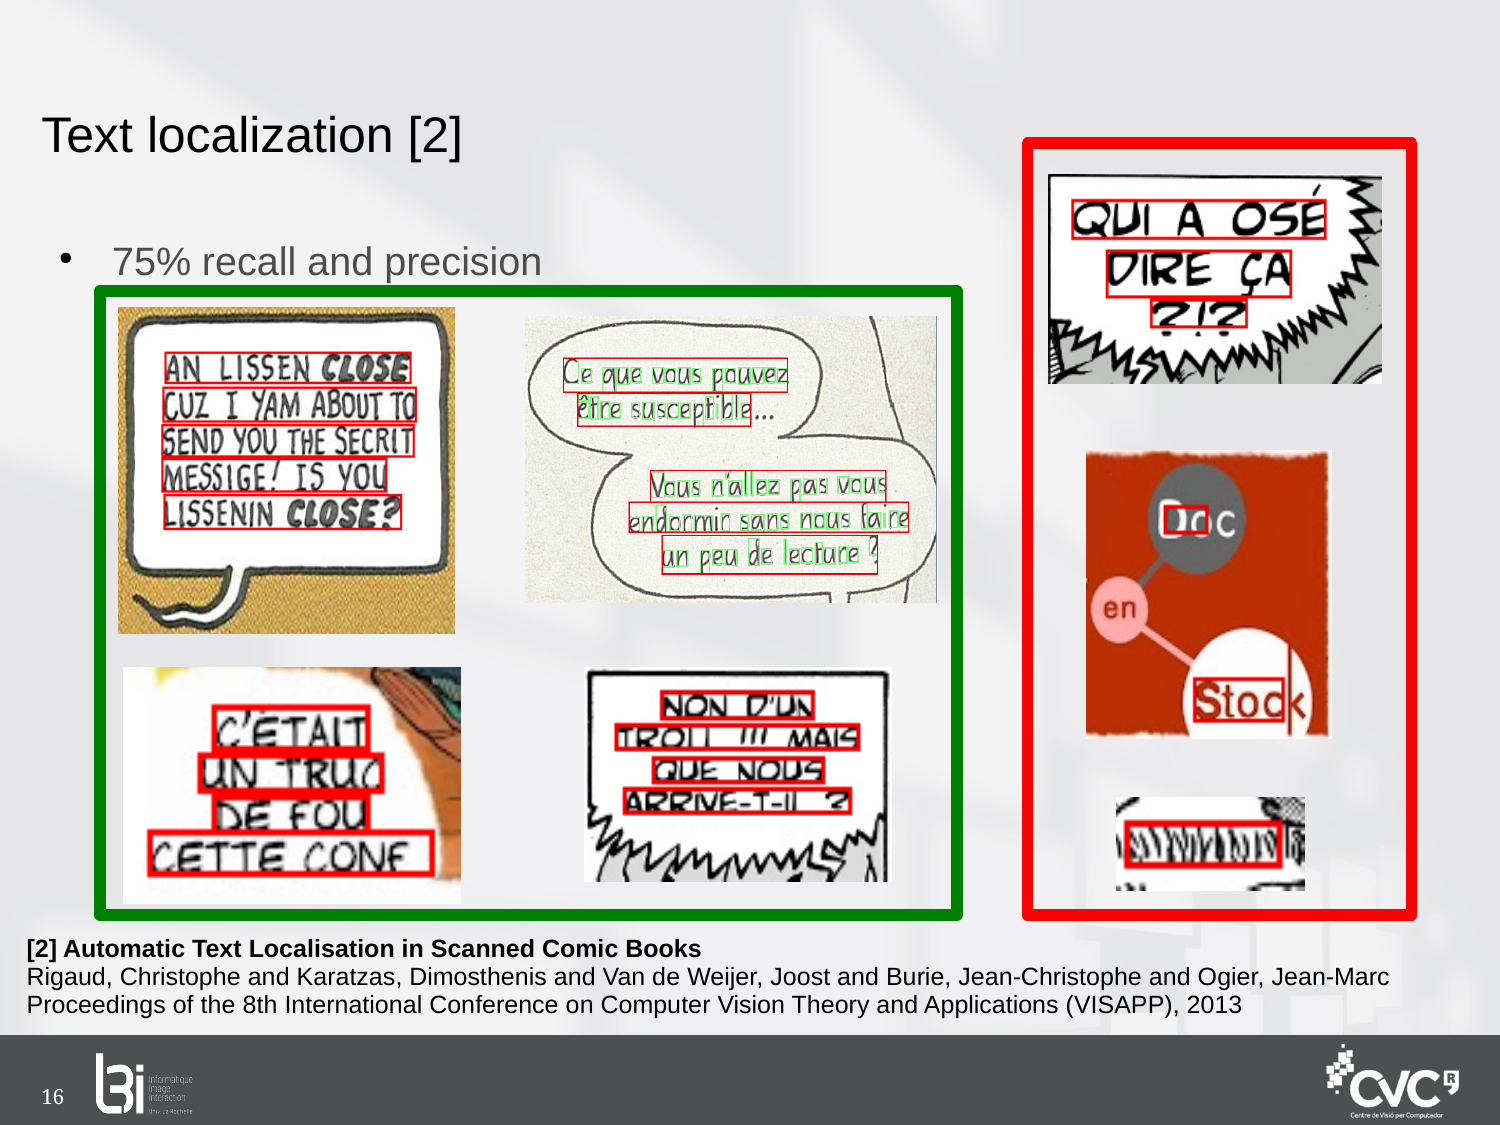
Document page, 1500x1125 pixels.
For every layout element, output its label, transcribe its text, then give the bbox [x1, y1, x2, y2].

list 75% recall and precision [1033, 235, 1406, 909]
text_box [2] Automatic Text Localisation in Scanned Comic Books Rigaud, Christophe and Karatzas, Dimosthenis and Van de Weijer, Joost and Burie, Jean-Christophe and Ogier, Jean-Marc Proceedings of the 8th International Conference on Computer Vision Theory and Applications (VISAPP), 2013 [11, 927, 1477, 1027]
title Text localization [2] [41, 41, 1459, 229]
list 75% recall and precision [41, 235, 1459, 927]
picture [0, 0, 1500, 1125]
title Text localization [2] [1033, 149, 1406, 229]
